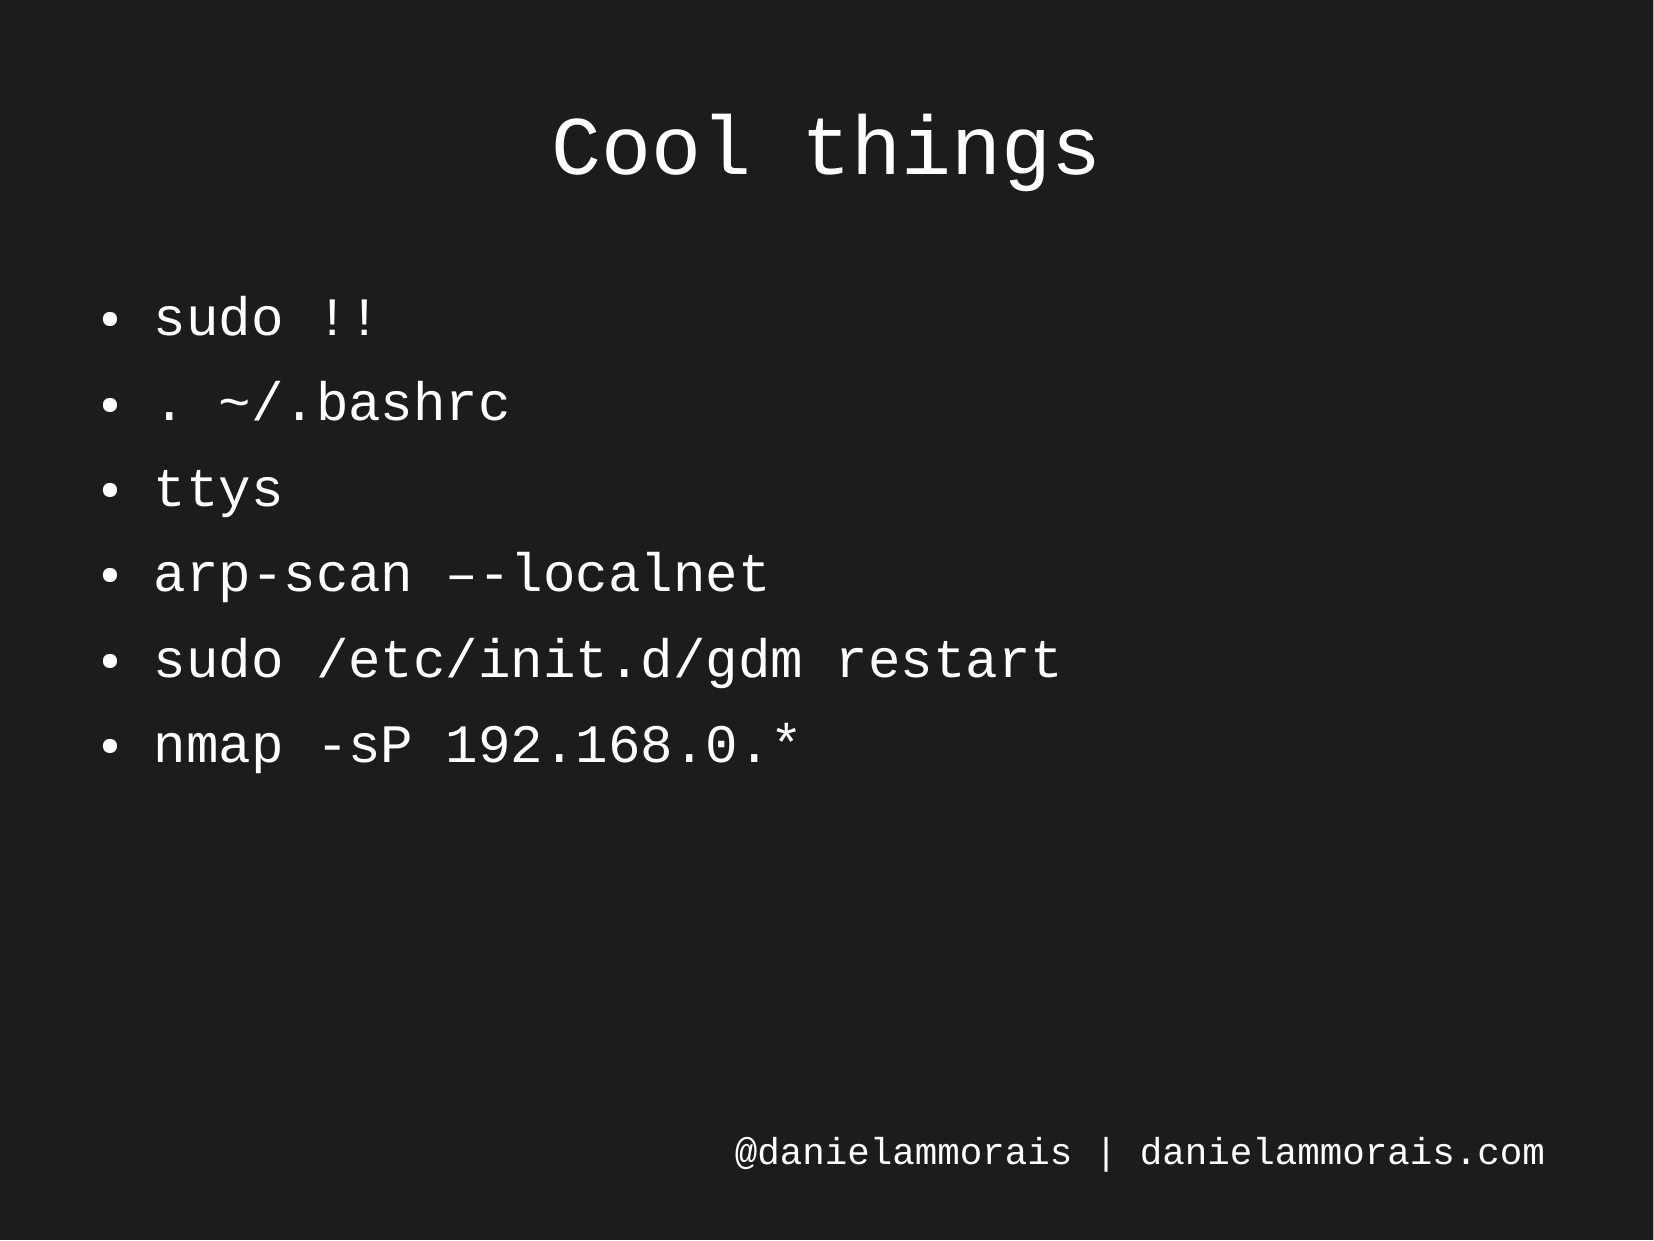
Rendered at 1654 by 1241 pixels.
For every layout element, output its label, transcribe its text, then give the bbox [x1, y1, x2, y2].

title Cool things [82, 49, 1571, 257]
text_box @danielammorais | danielammorais.com [720, 1125, 1654, 1226]
list sudo !! . ~/.bashrc ttys arp-scan –-localnet sudo /etc/init.d/gdm restart nmap -sP 192.168.0.* [82, 290, 1571, 1010]
